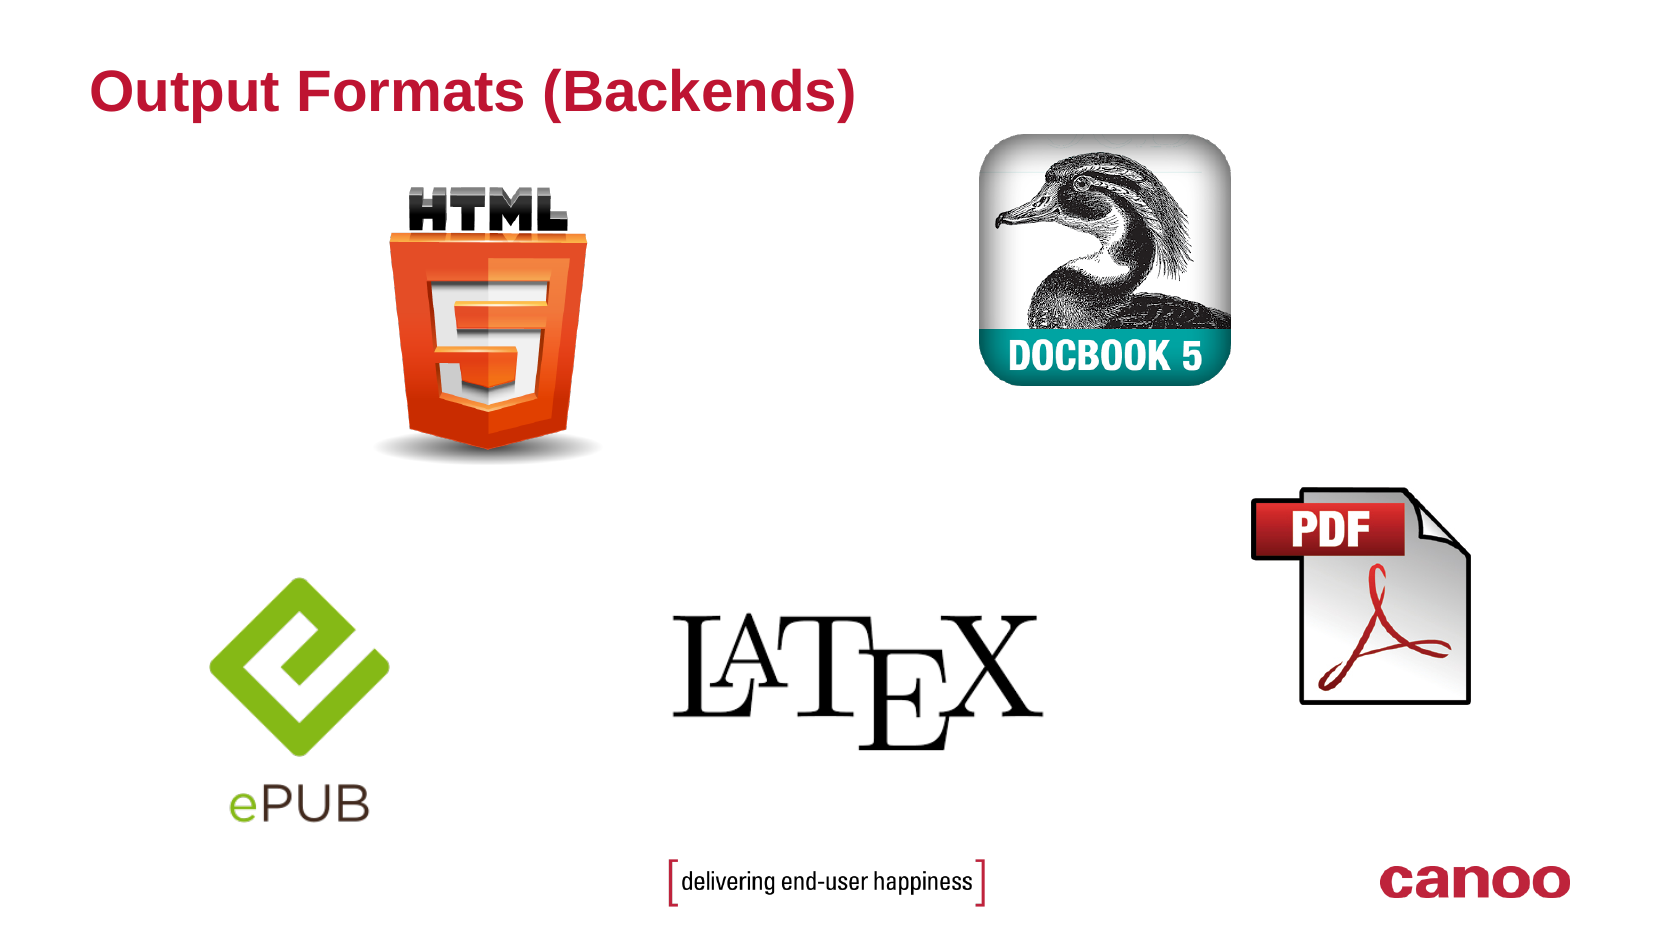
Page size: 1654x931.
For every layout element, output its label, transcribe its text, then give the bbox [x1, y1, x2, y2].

picture [662, 855, 991, 910]
picture [1380, 866, 1570, 898]
picture [343, 179, 631, 467]
picture [1251, 487, 1471, 706]
picture [208, 575, 391, 826]
picture [979, 134, 1231, 386]
title Output Formats (Backends) [75, 45, 1591, 136]
picture [660, 600, 1056, 766]
